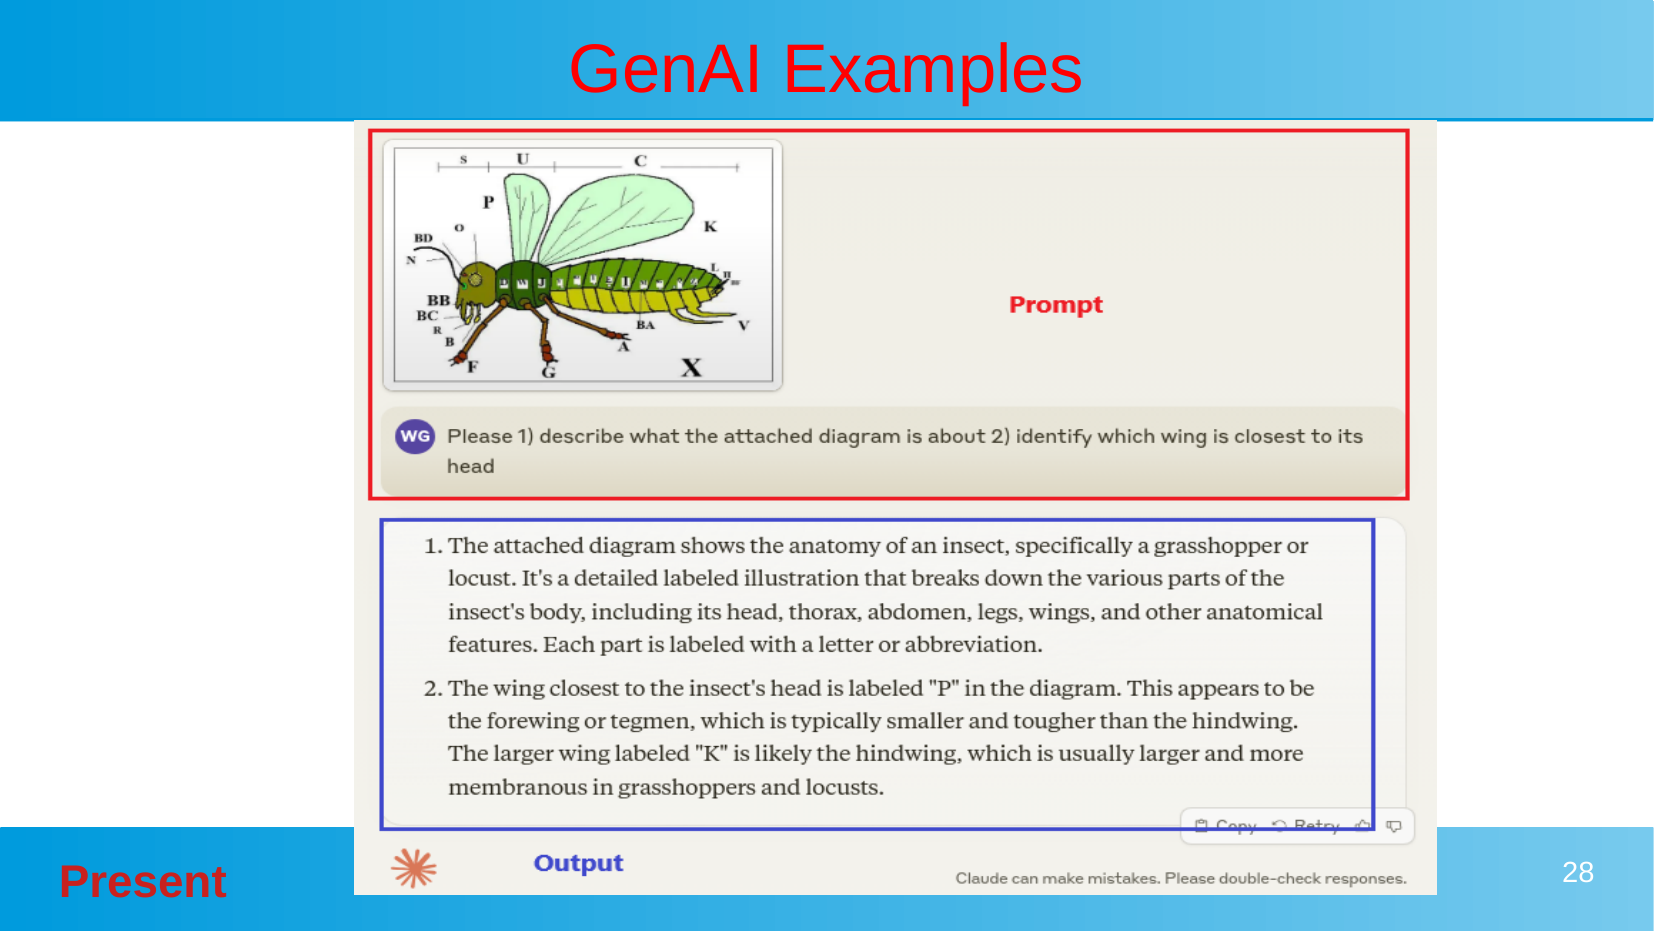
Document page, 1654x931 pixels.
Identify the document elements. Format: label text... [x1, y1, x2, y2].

picture [354, 121, 1437, 895]
title GenAI Examples [59, 29, 1595, 108]
